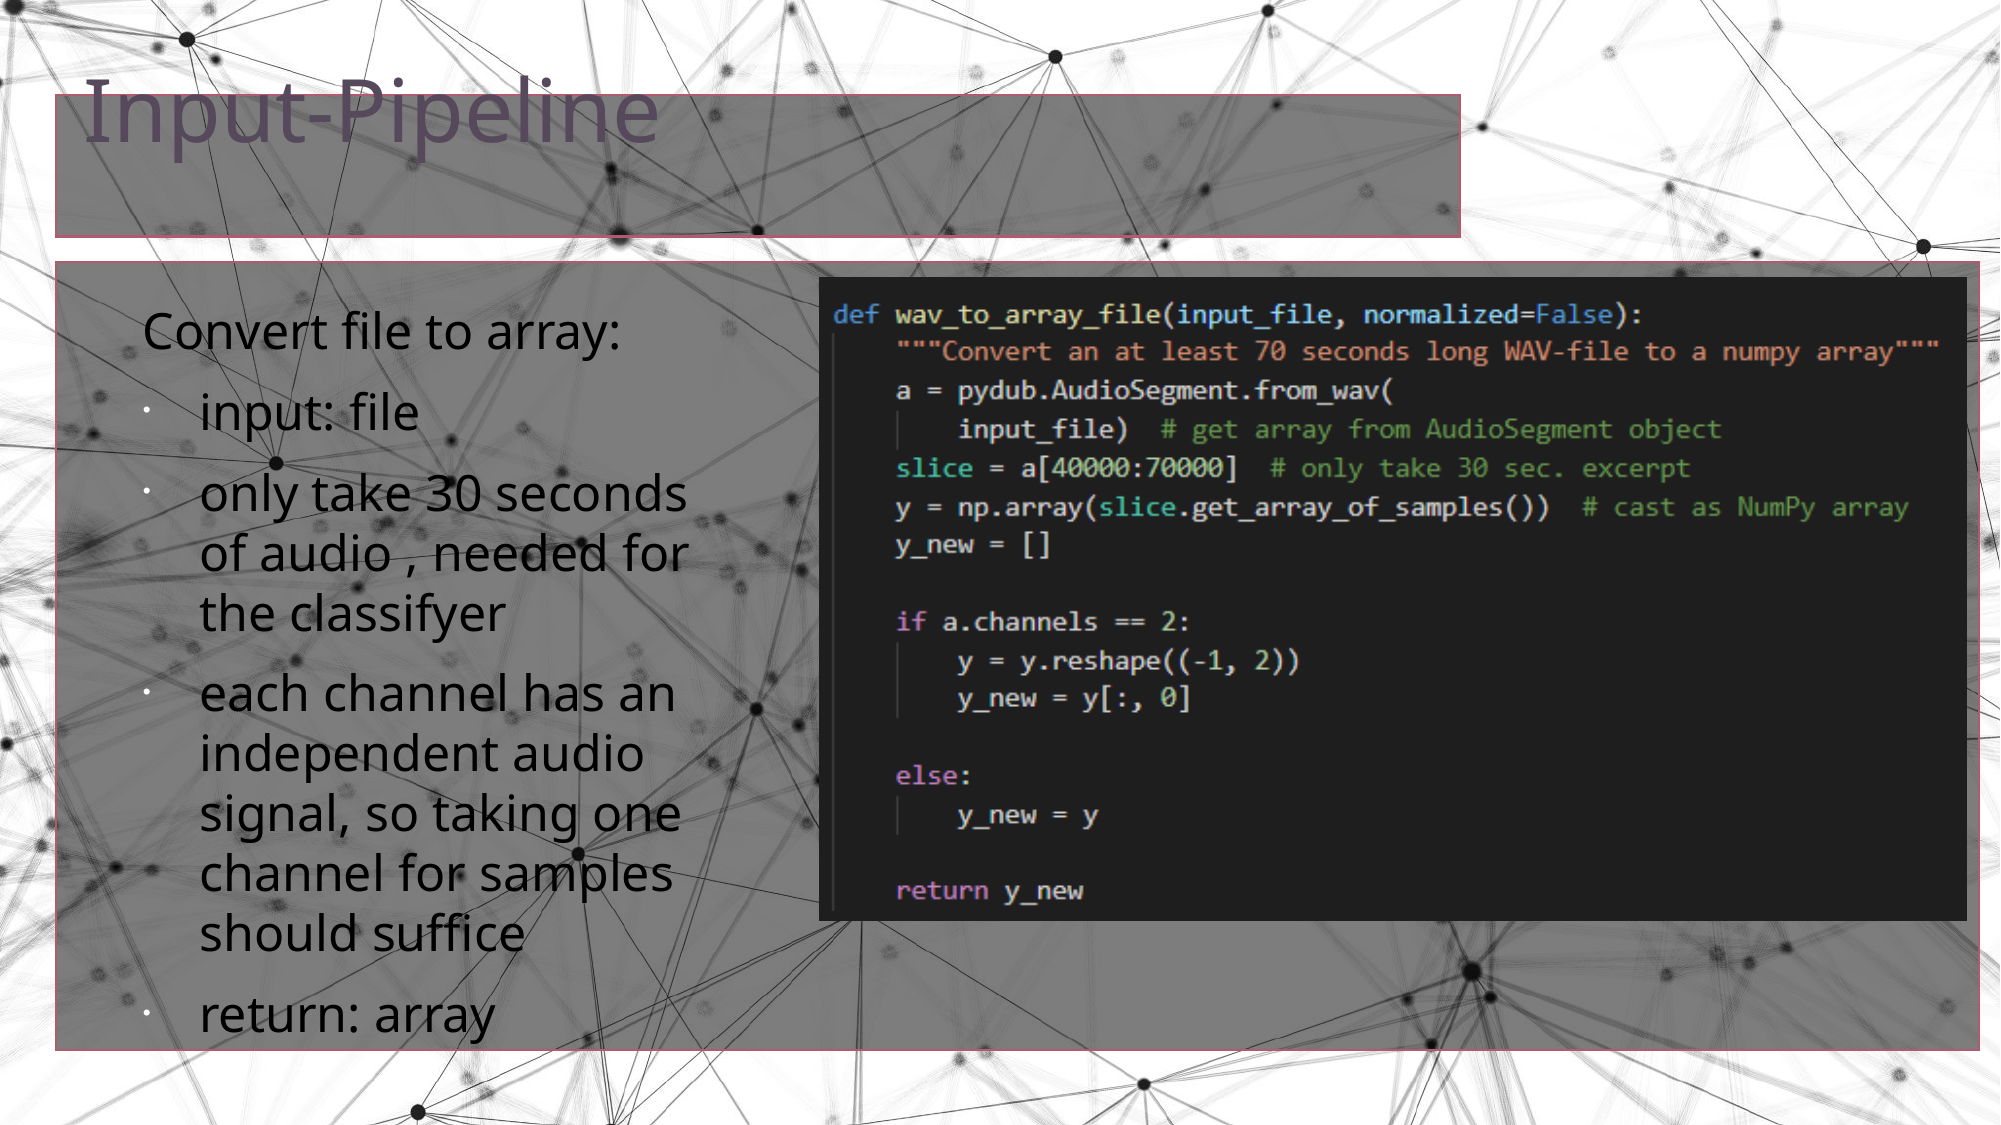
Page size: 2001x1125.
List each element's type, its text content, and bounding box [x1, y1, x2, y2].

picture [819, 277, 1967, 921]
text_box Convert file to array: input: file only take 30 seconds of audio , needed for the classifyer each channel has an independent audio signal, so taking one channel for samples should suffice return: array [128, 292, 760, 1125]
picture [0, 0, 2000, 1125]
title Input-Pipeline [68, 59, 1799, 261]
text_box [55, 94, 68, 237]
text_box [55, 261, 1979, 1050]
